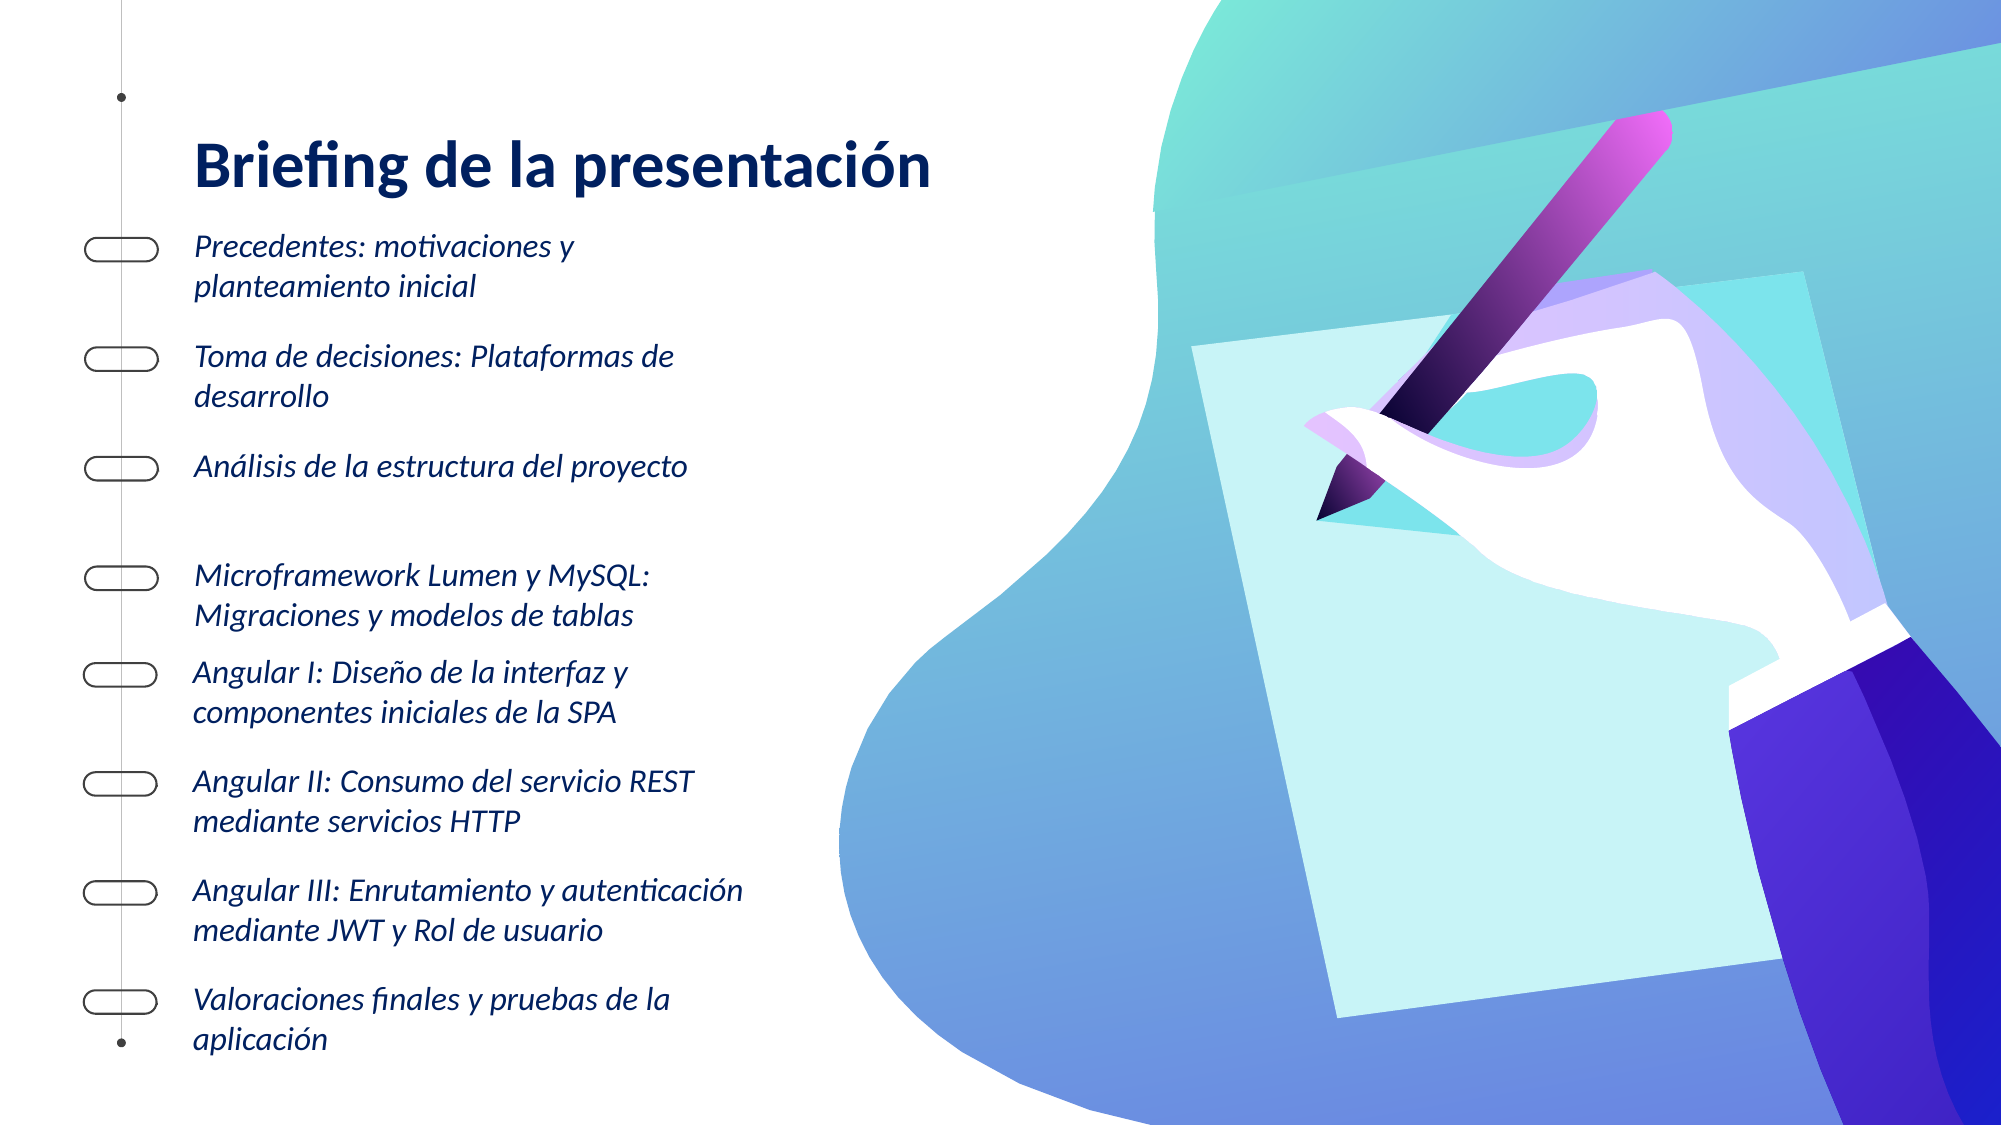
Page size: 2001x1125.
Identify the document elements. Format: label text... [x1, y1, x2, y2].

text_box Microframework Lumen y MySQL: Migraciones y modelos de tablas [194, 553, 774, 633]
text_box Valoraciones finales y pruebas de la aplicación [193, 977, 773, 1057]
text_box Angular I: Diseño de la interfaz y componentes iniciales de la SPA [193, 650, 773, 730]
text_box Angular II: Consumo del servicio REST mediante servicios HTTP [193, 759, 773, 839]
text_box Análisis de la estructura del proyecto [194, 444, 774, 484]
text_box [117, 93, 126, 102]
text_box Precedentes: motivaciones y planteamiento inicial [194, 225, 774, 305]
text_box Toma de decisiones: Plataformas de desarrollo [194, 334, 774, 414]
text_box [117, 1038, 126, 1048]
text_box Angular III: Enrutamiento y autenticación mediante JWT y Rol de usuario [193, 868, 773, 948]
text_box [839, 0, 2000, 1125]
text_box Briefing de la presentación [194, 121, 942, 202]
